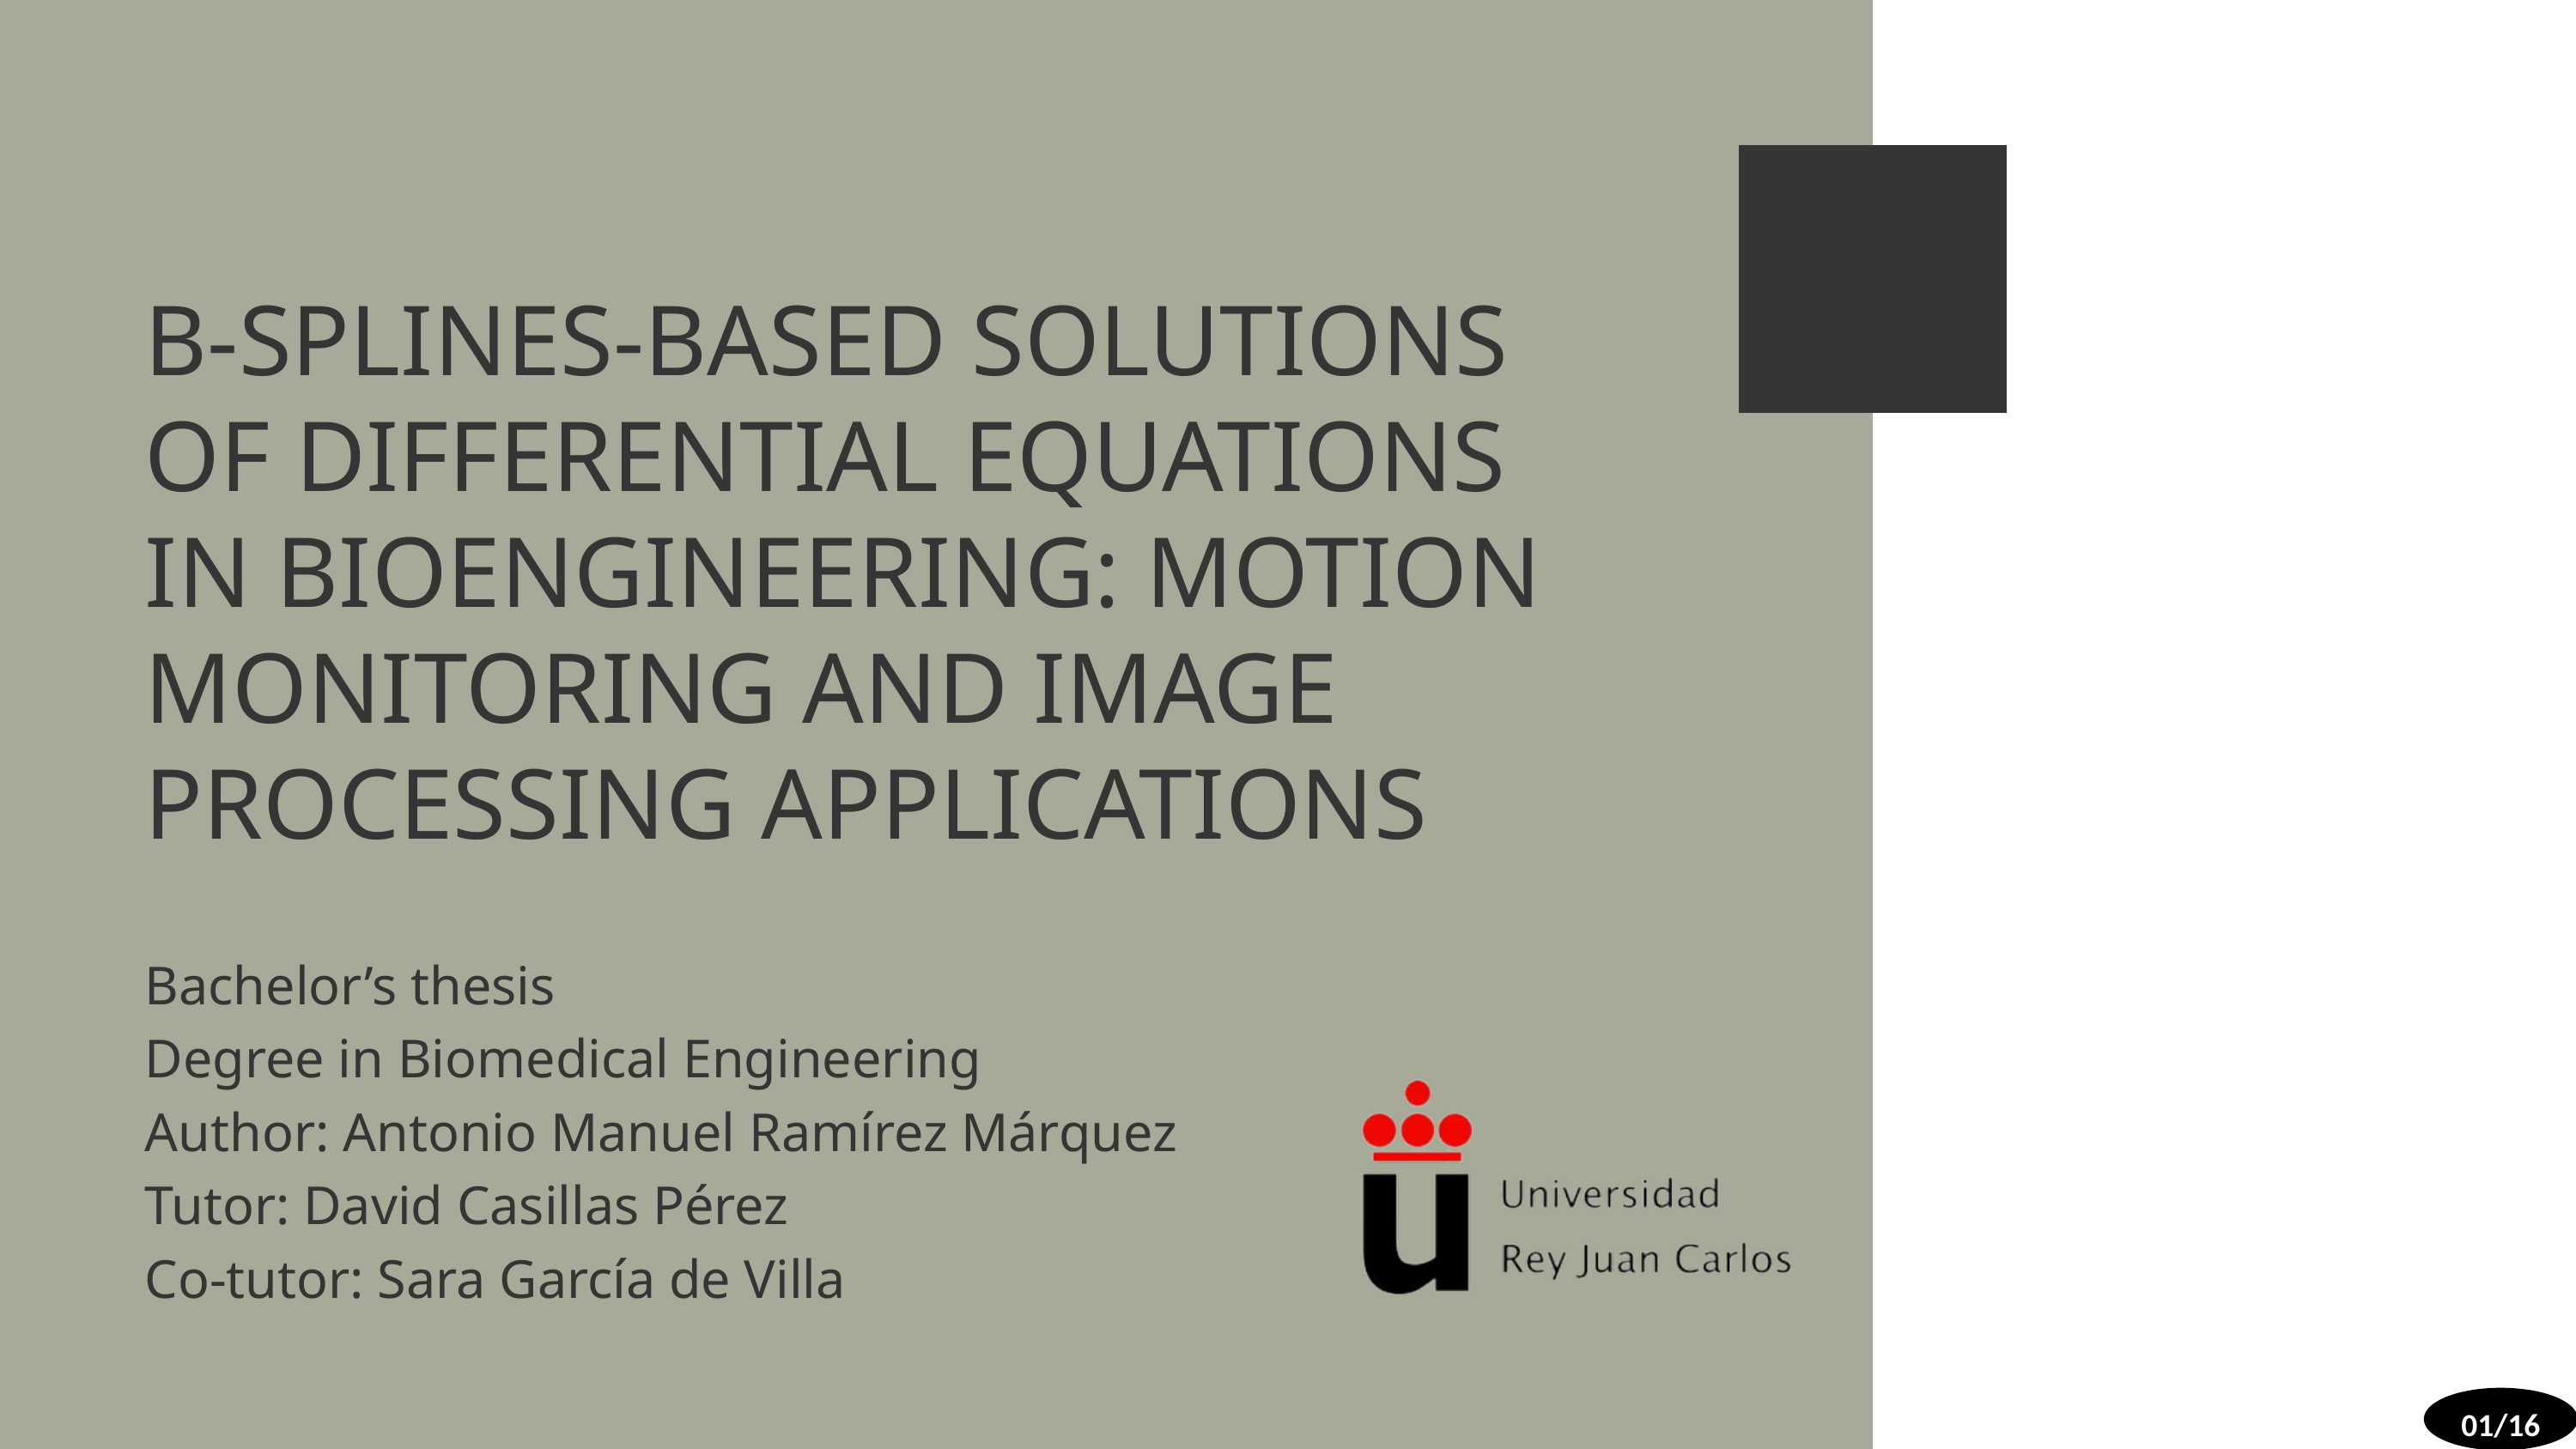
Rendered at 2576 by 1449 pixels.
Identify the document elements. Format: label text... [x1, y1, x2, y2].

text_box [0, 0, 2008, 1449]
text_box B-SPLINES-BASED SOLUTIONS OF DIFFERENTIAL EQUATIONS IN BIOENGINEERING: MOTION MONITORING AND IMAGE PROCESSING APPLICATIONS [144, 278, 1627, 972]
picture [1288, 1046, 1838, 1344]
text_box Bachelor’s thesis Degree in Biomedical Engineering Author: Antonio Manuel Ramírez Márquez Tutor: David Casillas Pérez Co-tutor: Sara García de Villa [144, 942, 1355, 1376]
text_box 01/16 [2425, 1389, 2576, 1449]
